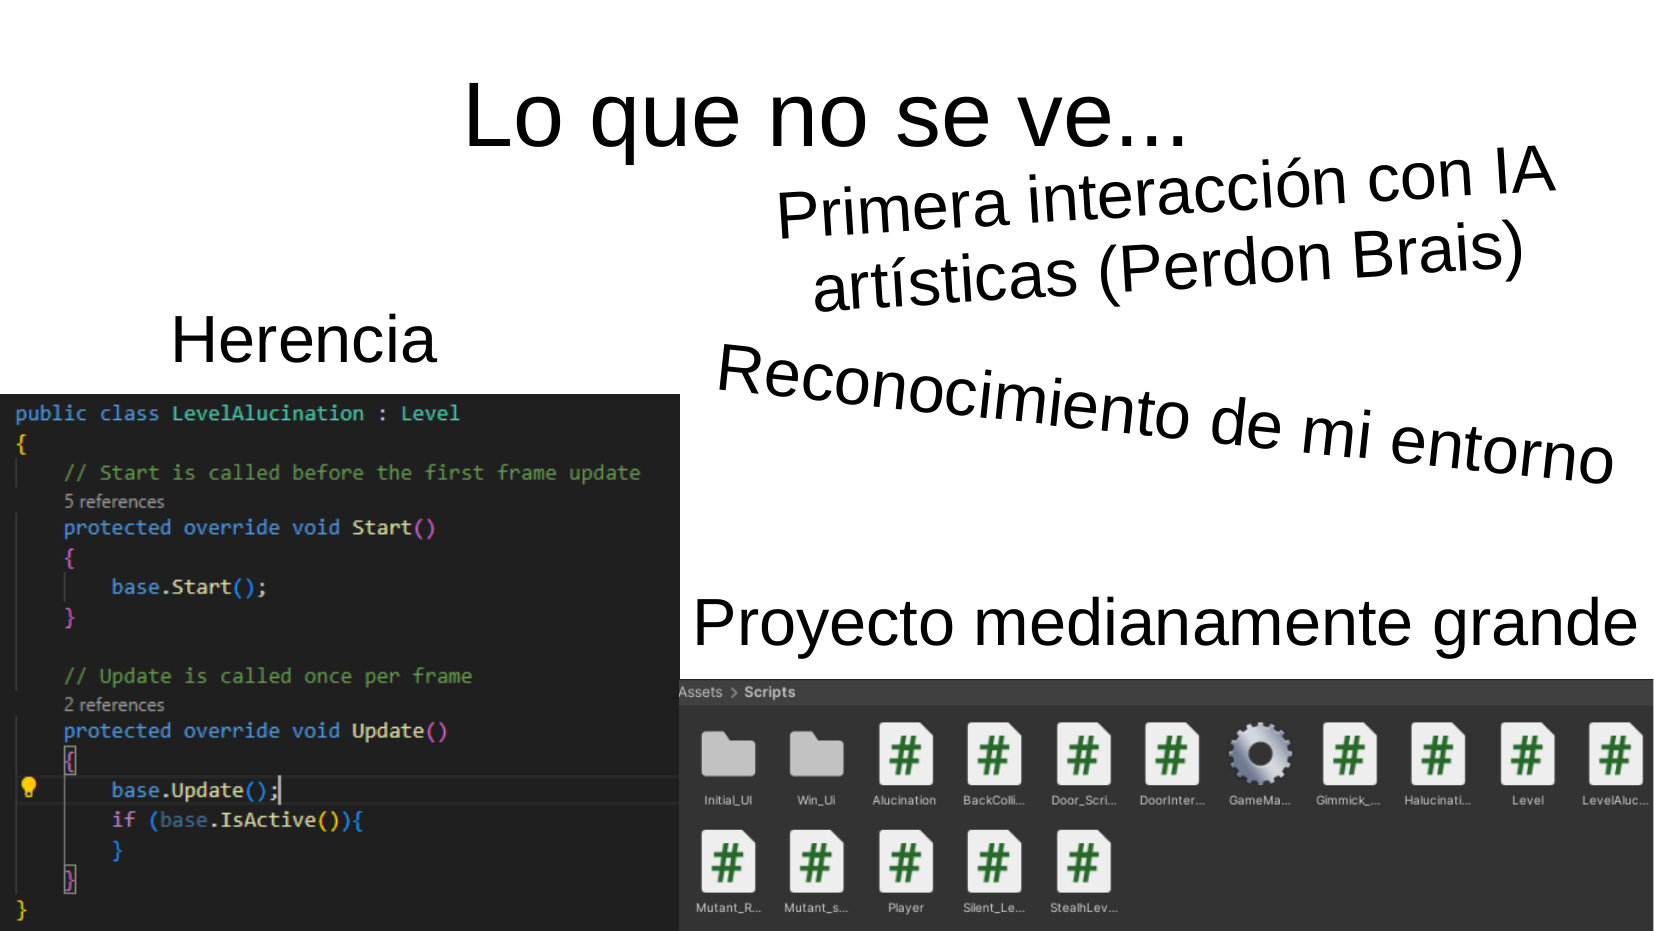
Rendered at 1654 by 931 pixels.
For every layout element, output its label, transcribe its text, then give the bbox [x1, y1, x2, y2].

text_box Primera interacción con IA artísticas (Perdon Brais) [645, 119, 1654, 330]
text_box Herencia [135, 295, 473, 384]
picture [0, 394, 1654, 931]
title Lo que no se ve... [82, 37, 1571, 193]
text_box Reconocimiento de mi entorno [646, 298, 1654, 530]
text_box Proyecto medianamente grande [649, 472, 1654, 772]
